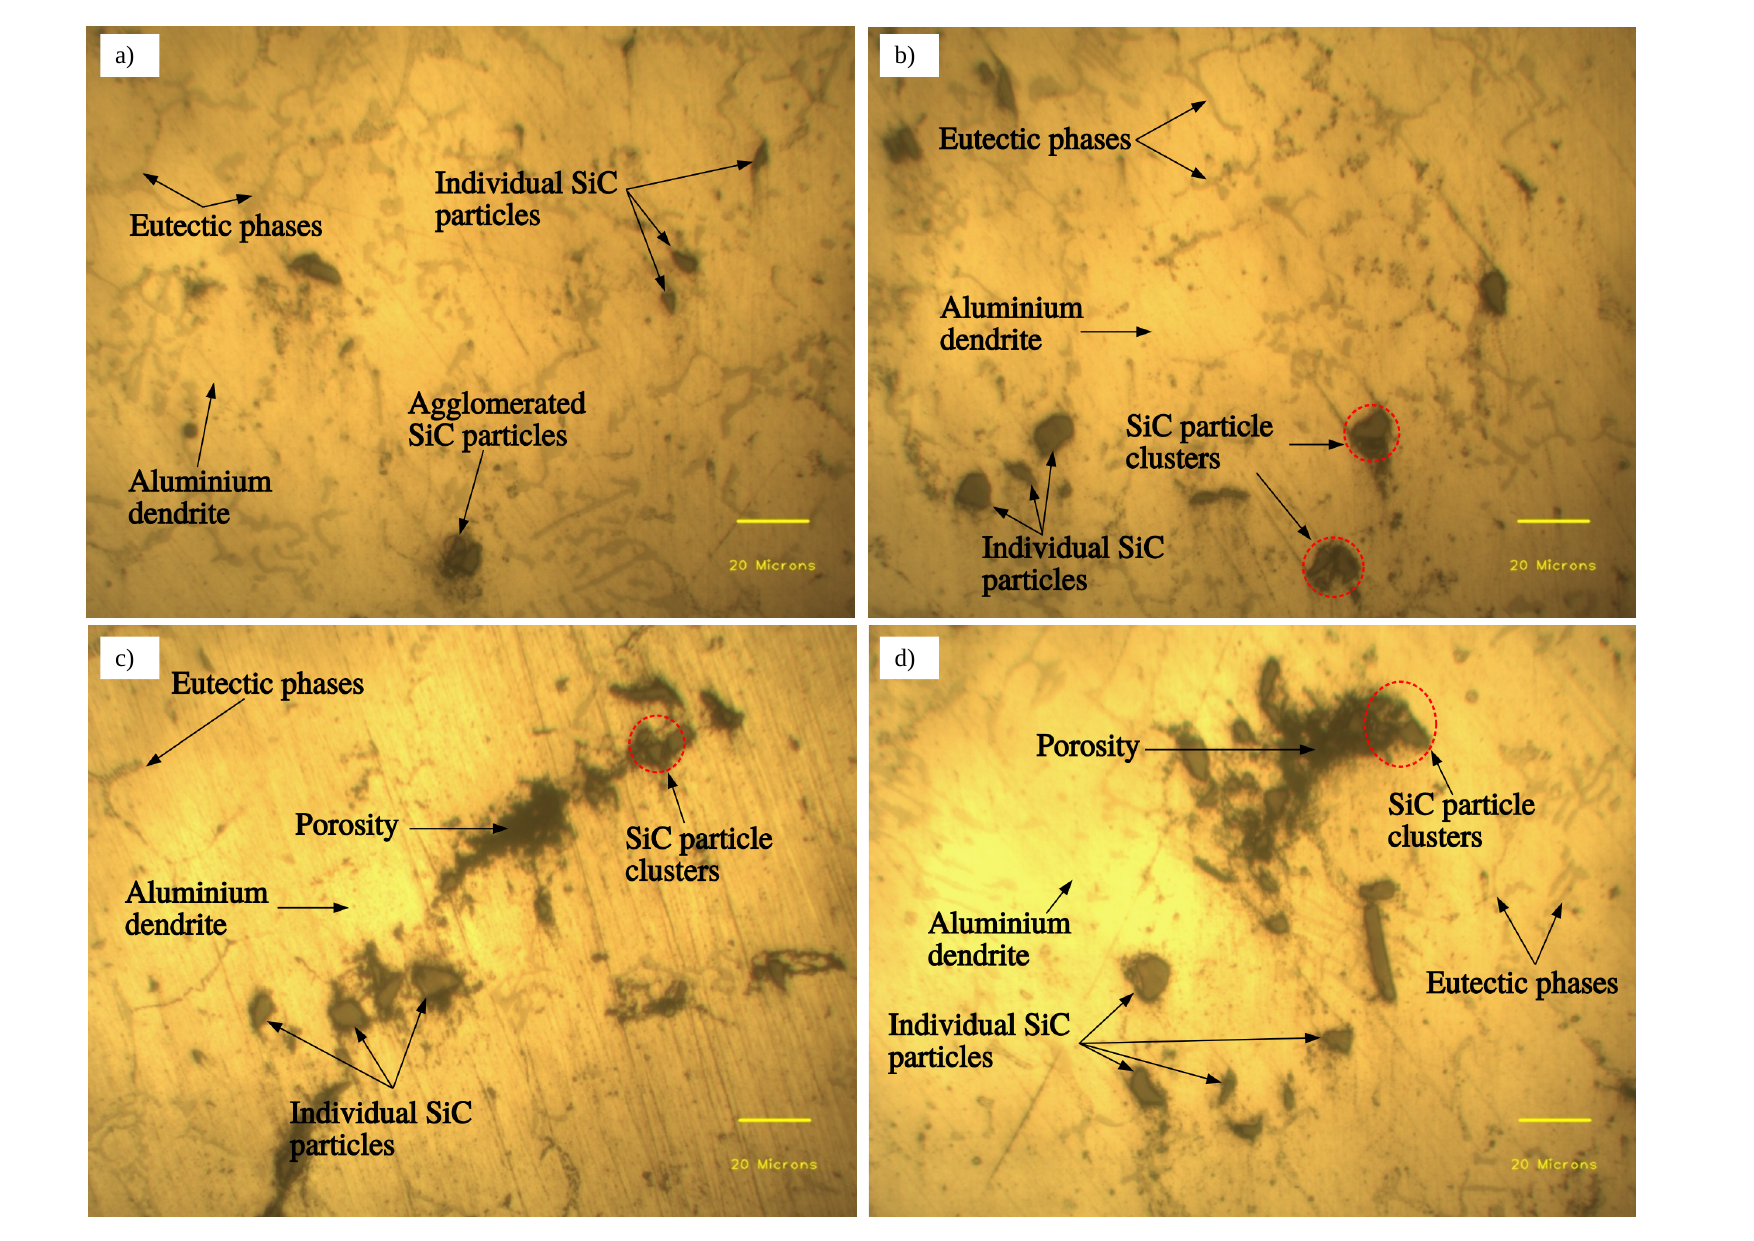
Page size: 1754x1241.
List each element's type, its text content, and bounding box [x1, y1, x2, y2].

picture [86, 26, 855, 618]
picture [868, 625, 1636, 1217]
picture [88, 625, 857, 1217]
text_box a) [100, 34, 160, 77]
text_box b) [879, 34, 939, 77]
picture [868, 27, 1636, 618]
text_box d) [879, 636, 939, 680]
text_box c) [100, 636, 160, 680]
